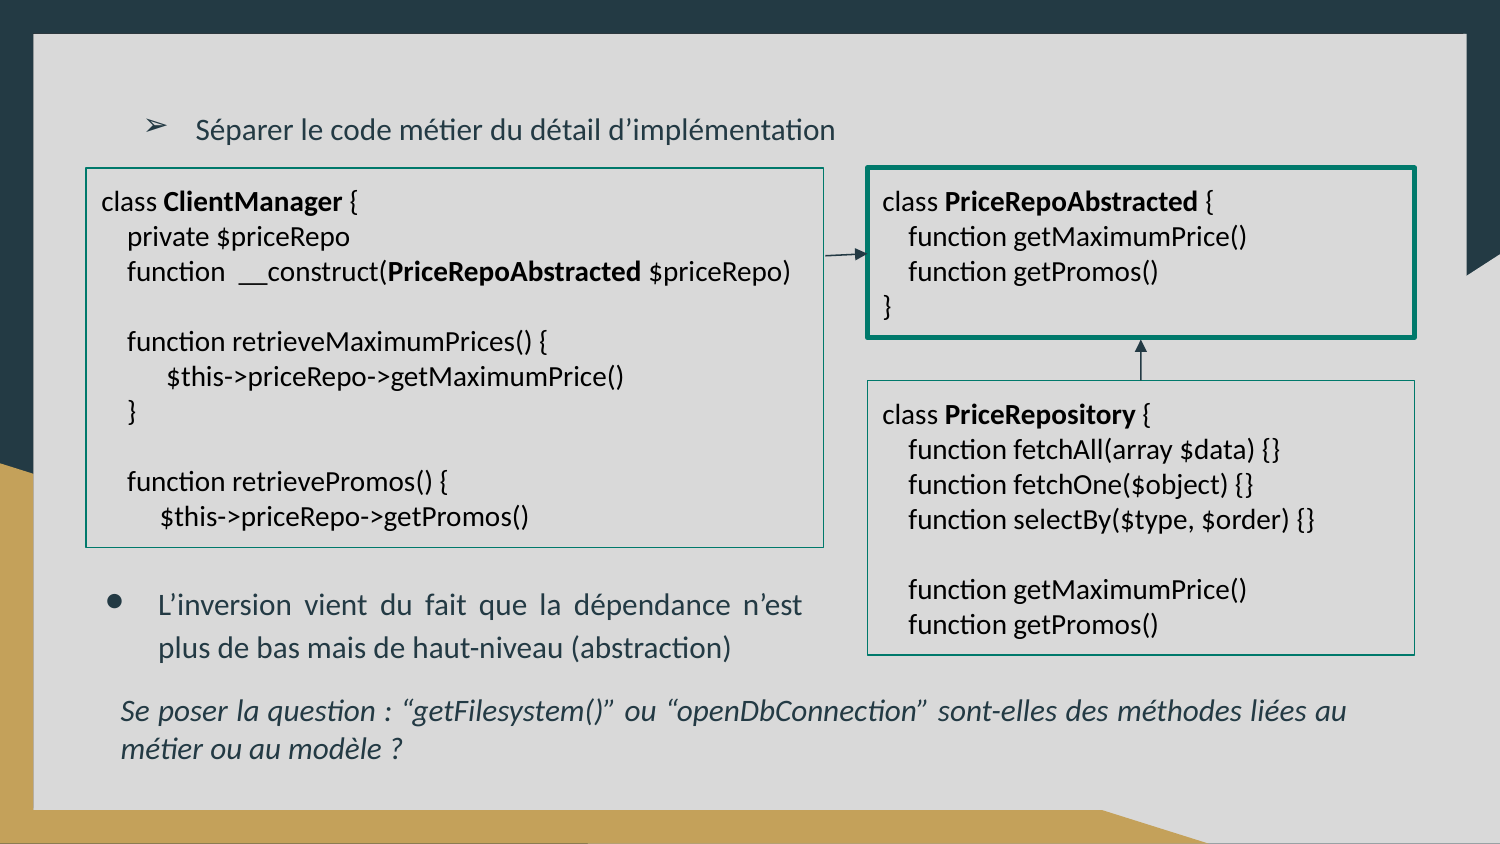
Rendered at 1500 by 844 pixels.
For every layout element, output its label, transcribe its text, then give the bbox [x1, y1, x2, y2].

text_box class PriceRepository { function fetchAll(array $data) {} function fetchOne($object) {} function selectBy($type, $order) {} function getMaximumPrice() function getPromos() [867, 380, 1415, 656]
text_box class PriceRepoAbstracted { function getMaximumPrice() function getPromos() } [867, 167, 1415, 338]
text_box class ClientManager { private $priceRepo function __construct(PriceRepoAbstracted $priceRepo) function retrieveMaximumPrices() { $this->priceRepo->getMaximumPrice() } function retrievePromos() { $this->priceRepo->getPromos() [86, 167, 824, 548]
text_box Séparer le code métier du détail d’implémentation [105, 88, 1364, 162]
text_box Se poser la question : “getFilesystem()” ou “openDbConnection” sont-elles des méthodes liées au métier ou au modèle ? [105, 675, 1364, 781]
text_box L’inversion vient du fait que la dépendance n’est plus de bas mais de haut-niveau (abstraction) [68, 563, 819, 680]
